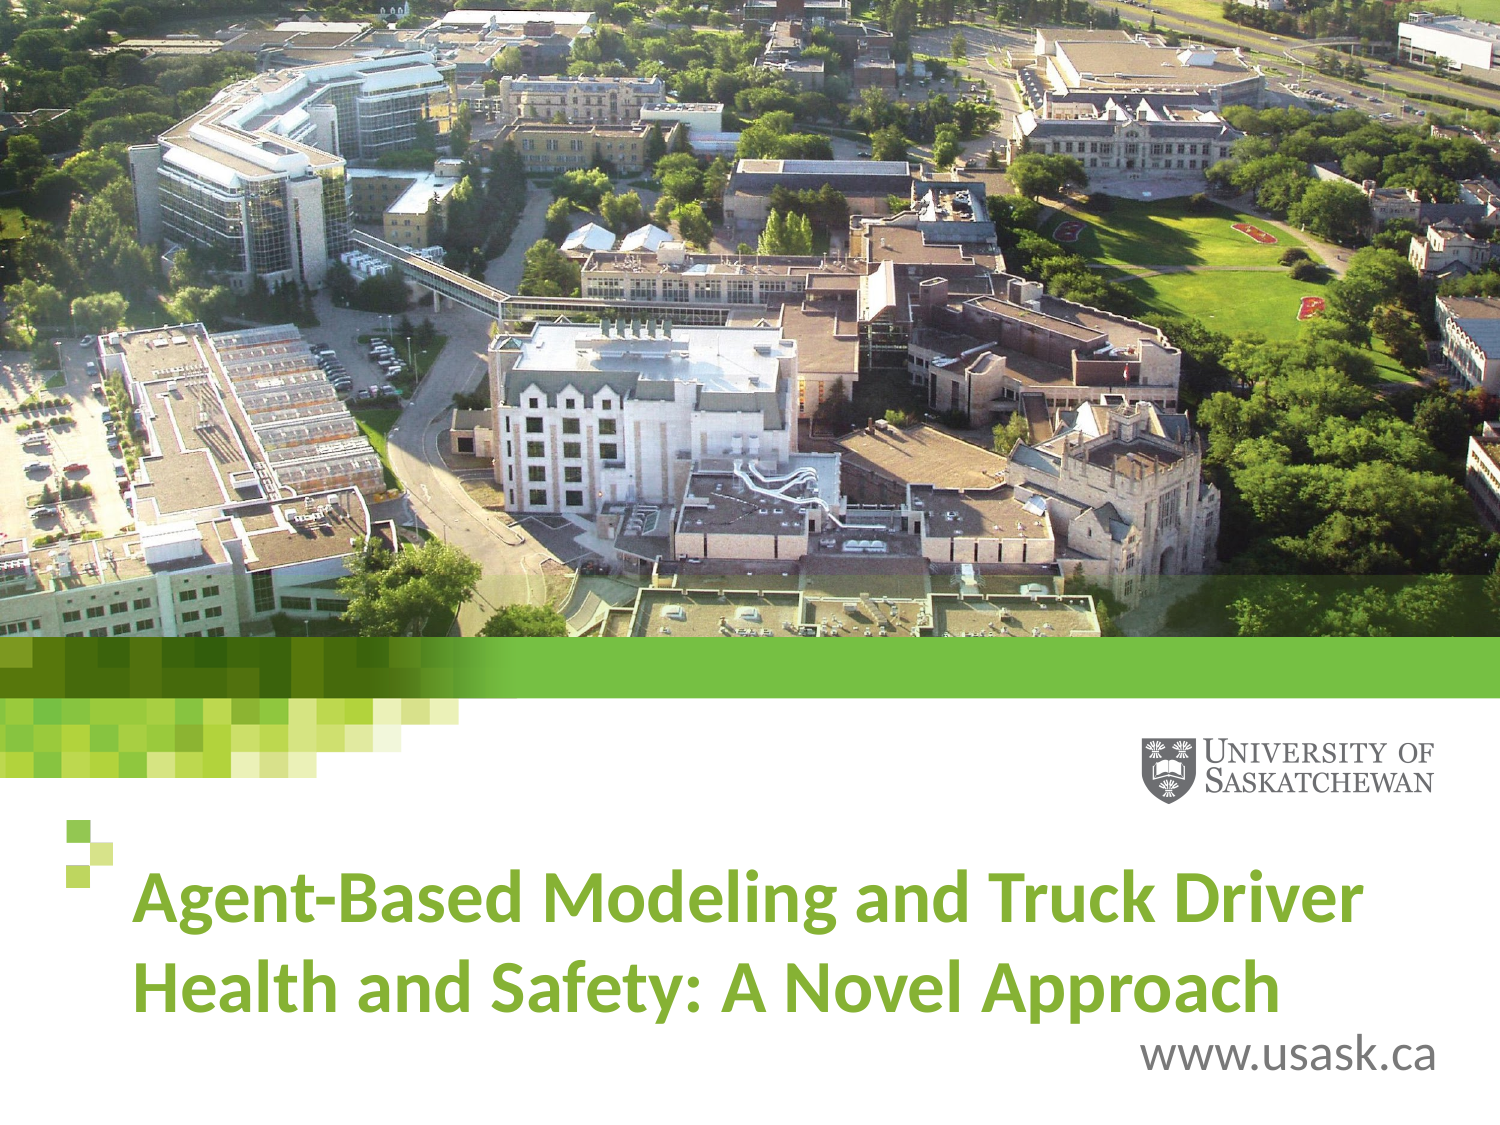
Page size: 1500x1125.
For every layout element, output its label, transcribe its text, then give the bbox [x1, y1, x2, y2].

text_box www.usask.ca [574, 999, 1453, 1100]
text_box [0, 574, 1500, 638]
text_box Agent-Based Modeling and Truck Driver Health and Safety: A Novel Approach [118, 856, 1435, 1019]
picture [66, 820, 113, 888]
picture [0, 0, 1500, 574]
picture [0, 638, 1500, 805]
